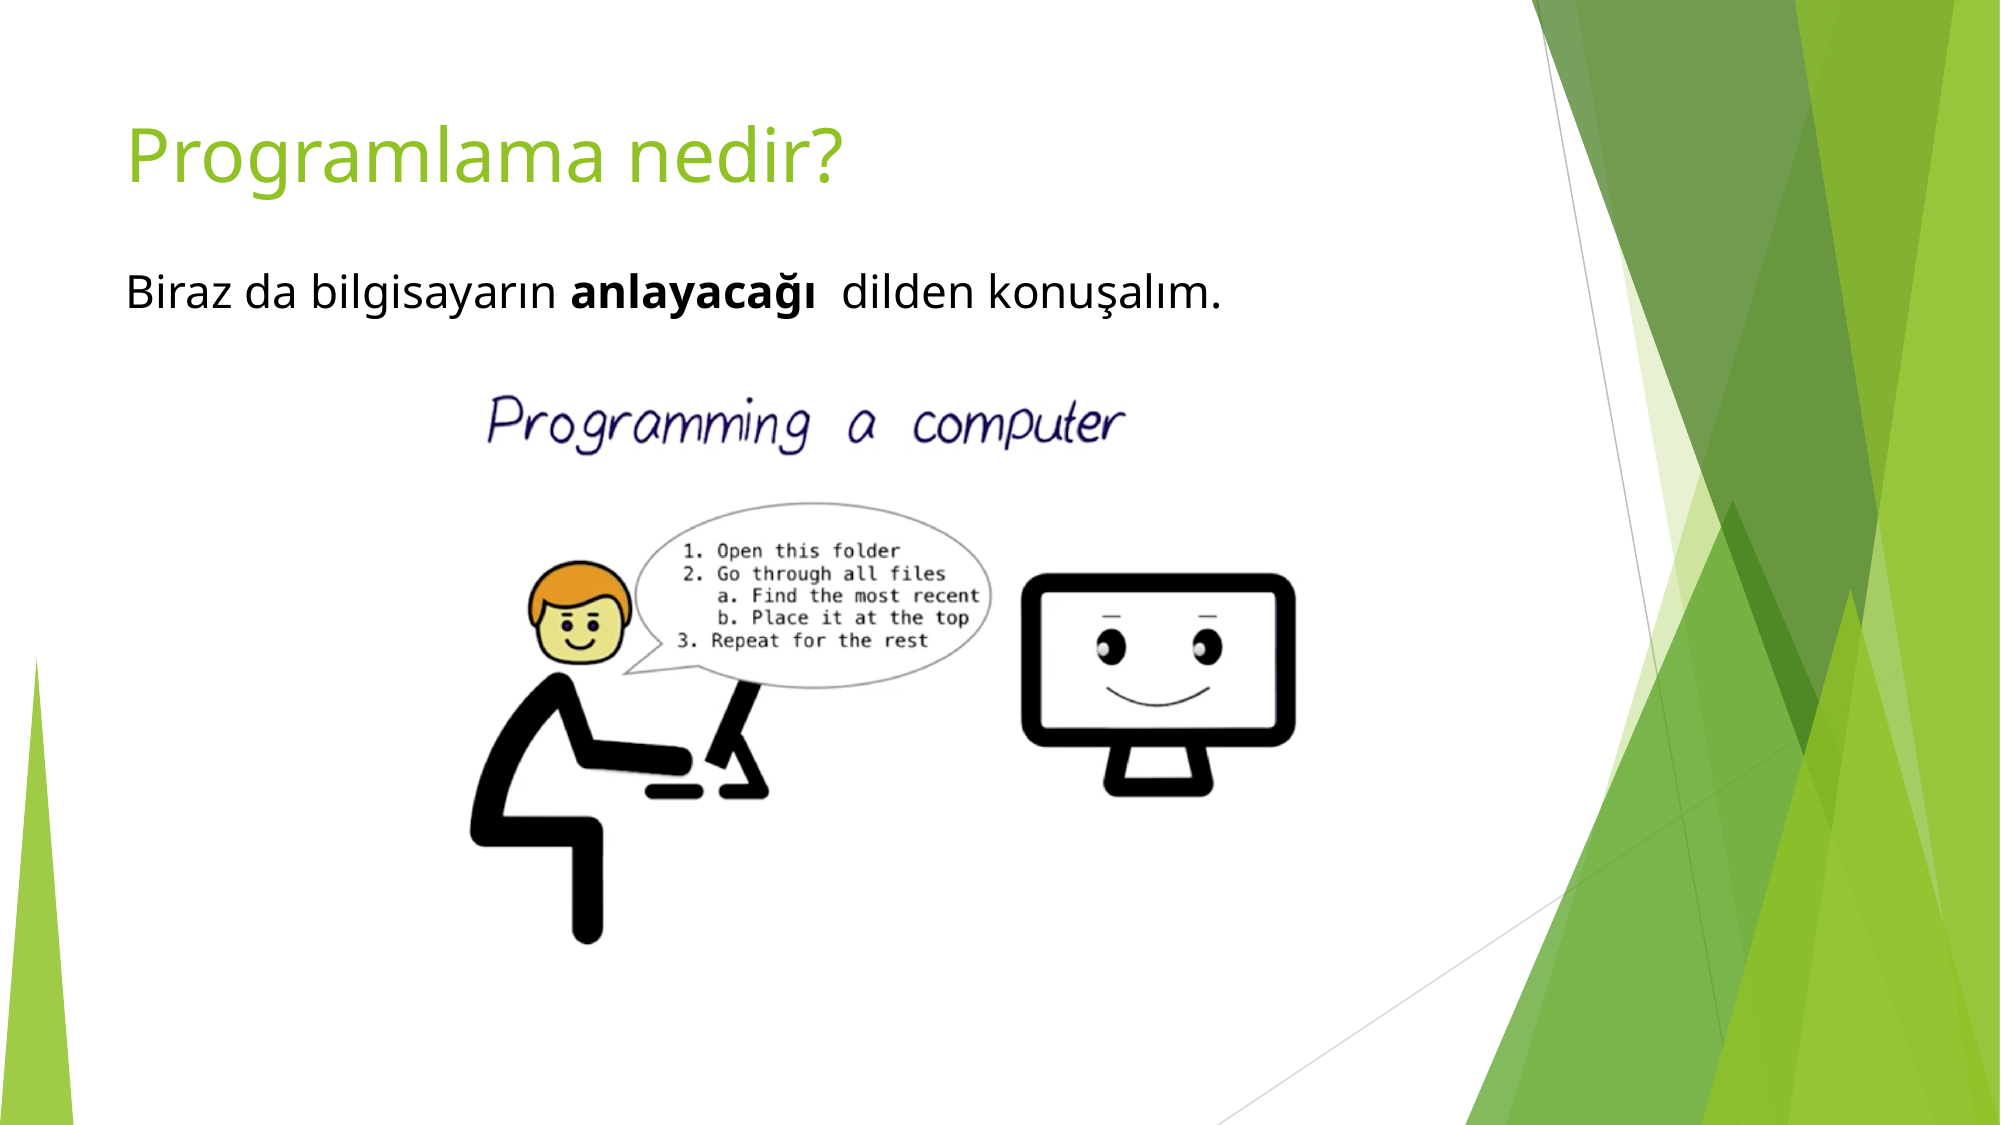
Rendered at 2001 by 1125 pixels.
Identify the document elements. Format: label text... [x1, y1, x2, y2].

title Programlama nedir? [111, 99, 1522, 254]
list Biraz da bilgisayarın anlayacağı dilden konuşalım. [111, 254, 1522, 421]
picture [240, 380, 1374, 1021]
